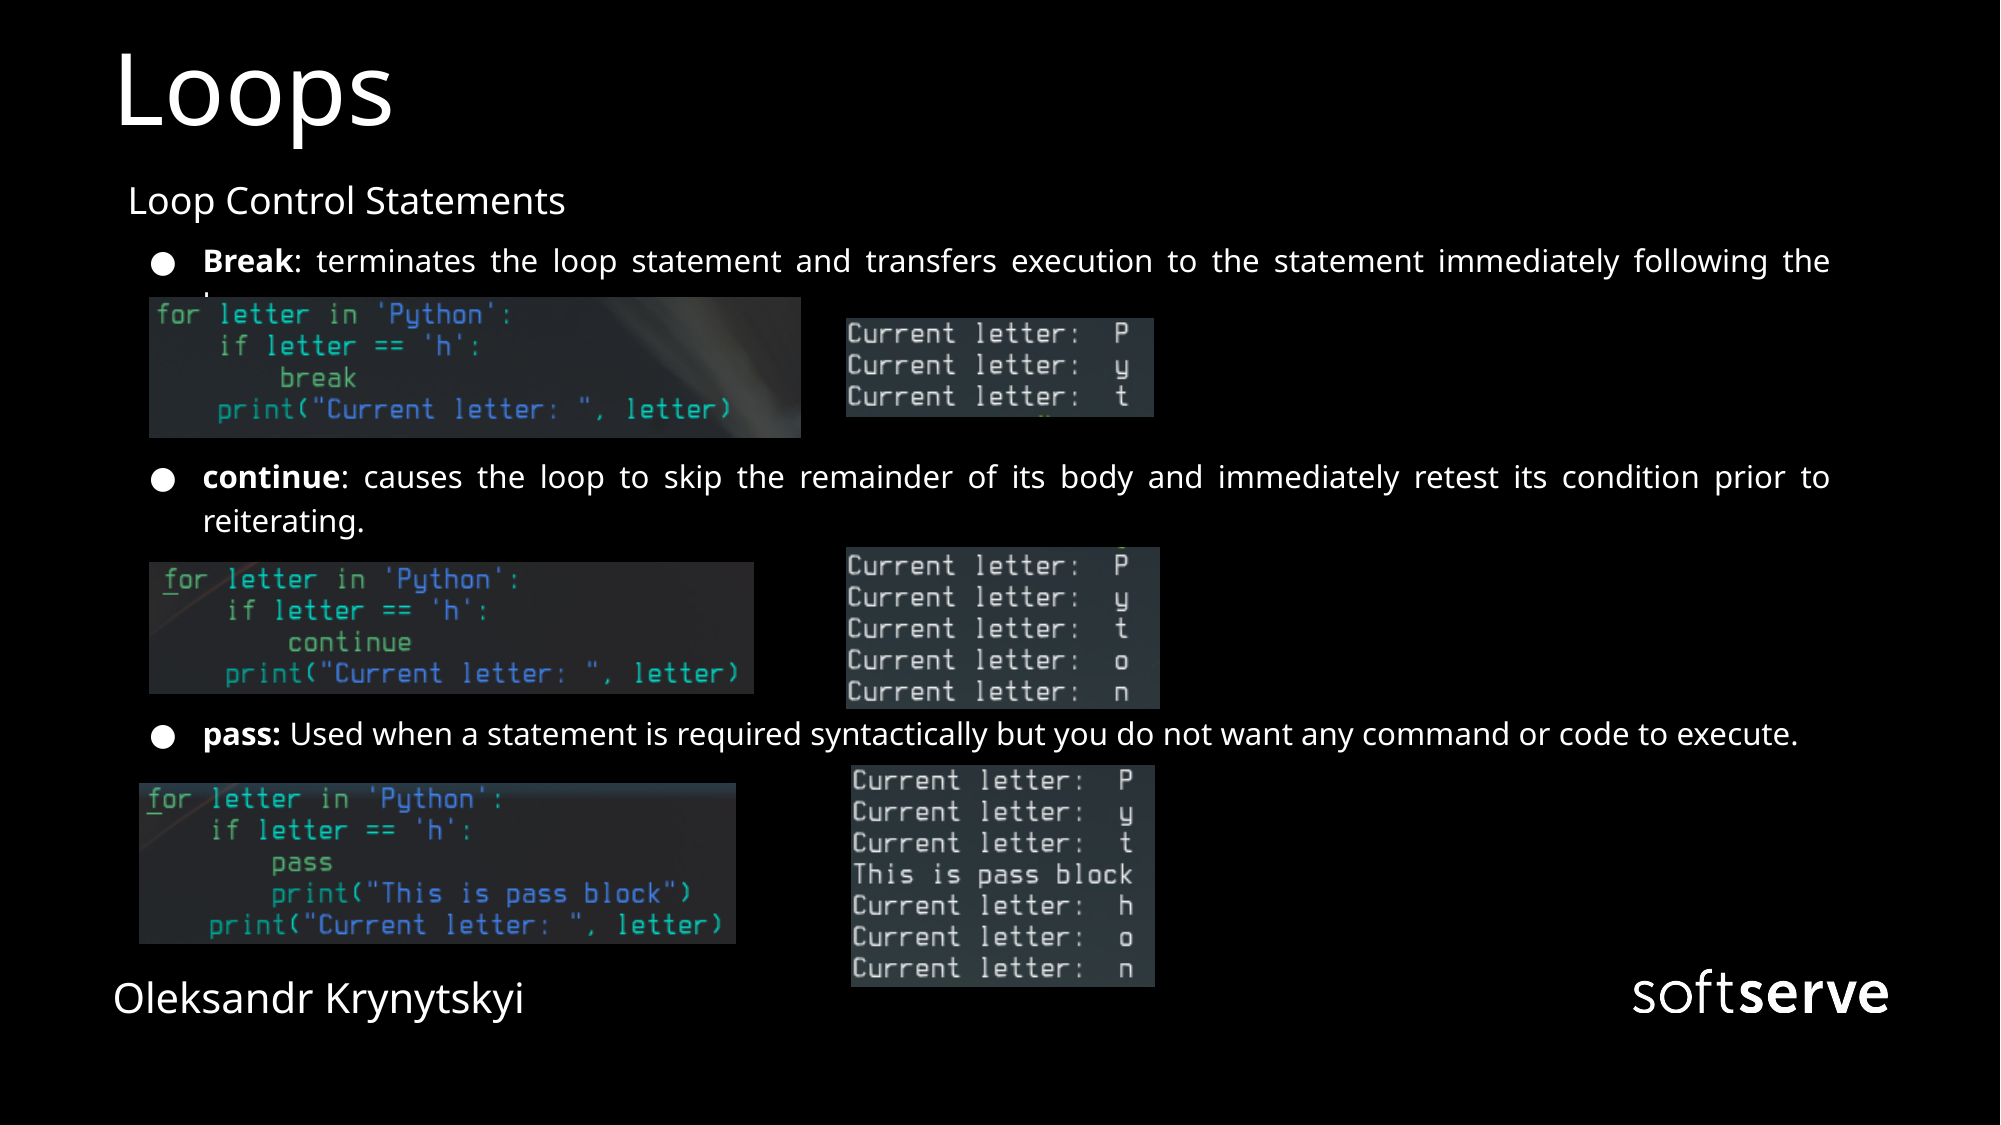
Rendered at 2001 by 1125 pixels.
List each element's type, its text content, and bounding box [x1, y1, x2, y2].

picture [851, 765, 1155, 988]
text_box continue: causes the loop to skip the remainder of its body and immediately retest its condition prior to reiterating. [112, 437, 1888, 581]
list Oleksandr Krynytskyi [112, 970, 682, 1019]
picture [139, 783, 736, 944]
picture [846, 318, 1154, 417]
text_box Loop Control Statements Break: terminates the loop statement and transfers execution to the statement immediately following the loop. [112, 154, 1888, 298]
picture [1633, 968, 1888, 1013]
title Loops [112, 33, 1888, 154]
picture [846, 547, 1160, 693]
picture [149, 562, 754, 693]
text_box pass: Used when a statement is required syntactically but you do not want any command or code to execute. [112, 693, 1888, 837]
picture [149, 297, 801, 437]
